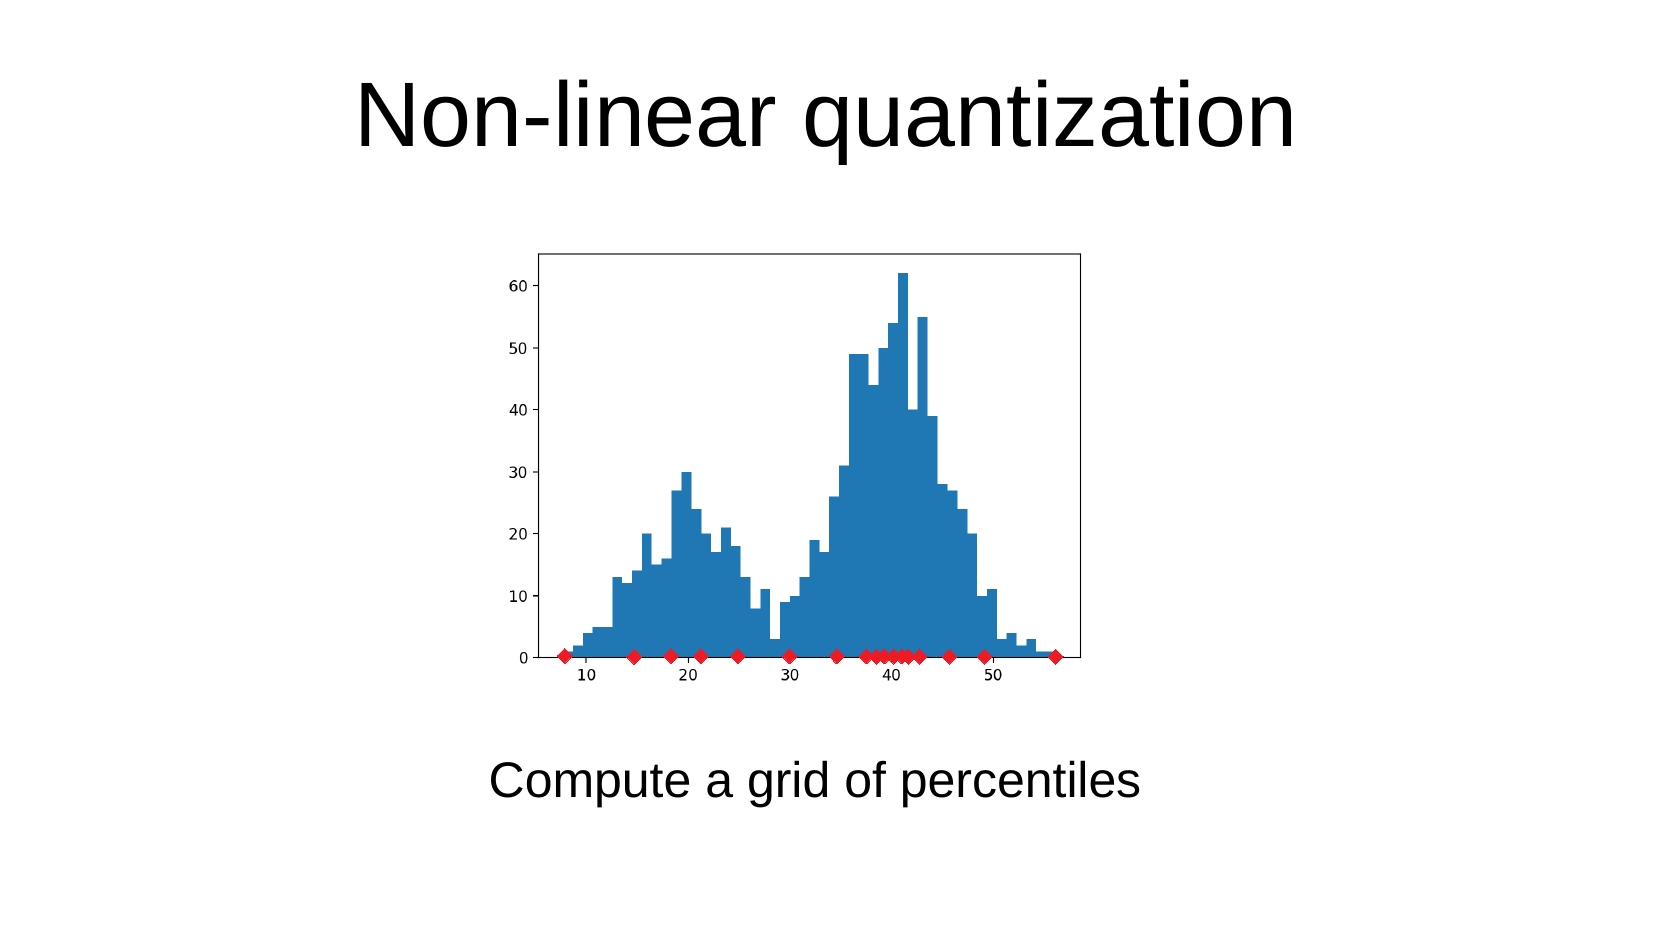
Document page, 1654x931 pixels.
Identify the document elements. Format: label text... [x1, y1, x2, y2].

text_box [781, 648, 798, 664]
text_box [858, 648, 928, 665]
text_box [941, 649, 957, 665]
text_box [730, 648, 746, 664]
text_box [1048, 649, 1064, 665]
title Non-linear quantization [82, 37, 1571, 193]
picture [451, 191, 1150, 715]
text_box [829, 648, 845, 664]
text_box [663, 648, 679, 664]
text_box [693, 648, 709, 664]
text_box [557, 648, 573, 664]
text_box [977, 649, 993, 665]
subtitle Compute a grid of percentiles [419, 743, 1211, 817]
text_box [626, 649, 642, 665]
